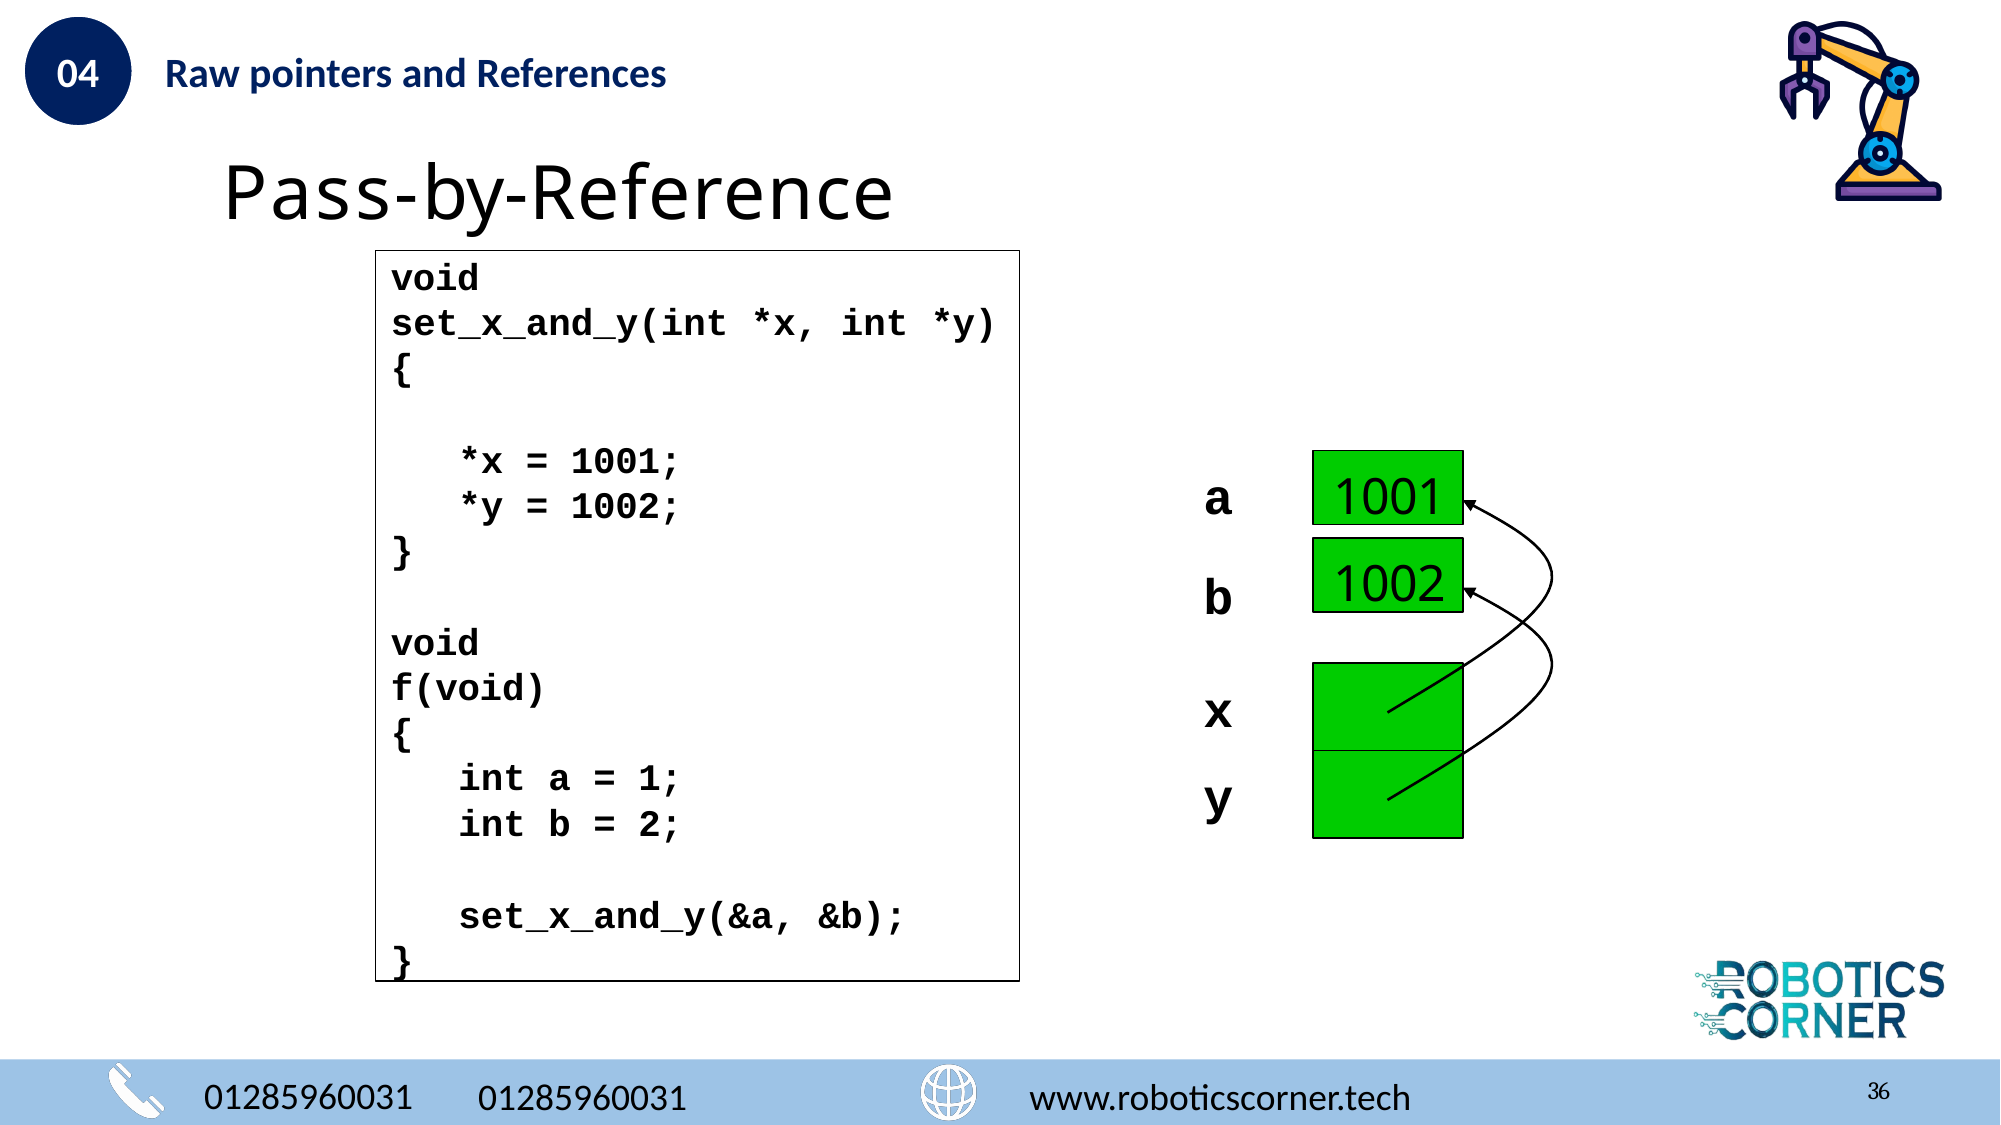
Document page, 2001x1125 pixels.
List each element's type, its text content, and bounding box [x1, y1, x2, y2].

text_box a b [1201, 462, 1236, 625]
text_box x y [1201, 647, 1236, 825]
text_box void set_x_and_y(int *x, int *y) { *x = 1001; *y = 1002; } void f(void) { int a = 1; int b = 2; set_x_and_y(&a, &b); } [375, 250, 1020, 982]
picture [1680, 859, 1953, 1059]
text_box 1002 [1313, 538, 1464, 612]
text_box [1314, 500, 1554, 837]
picture [103, 1057, 170, 1124]
text_box 04 [22, 14, 134, 128]
title Pass-by-Reference [220, 77, 980, 300]
picture [915, 1059, 981, 1125]
text_box Raw pointers and References [150, 38, 864, 103]
picture [1771, 21, 1950, 201]
text_box 1001 [1313, 450, 1464, 525]
